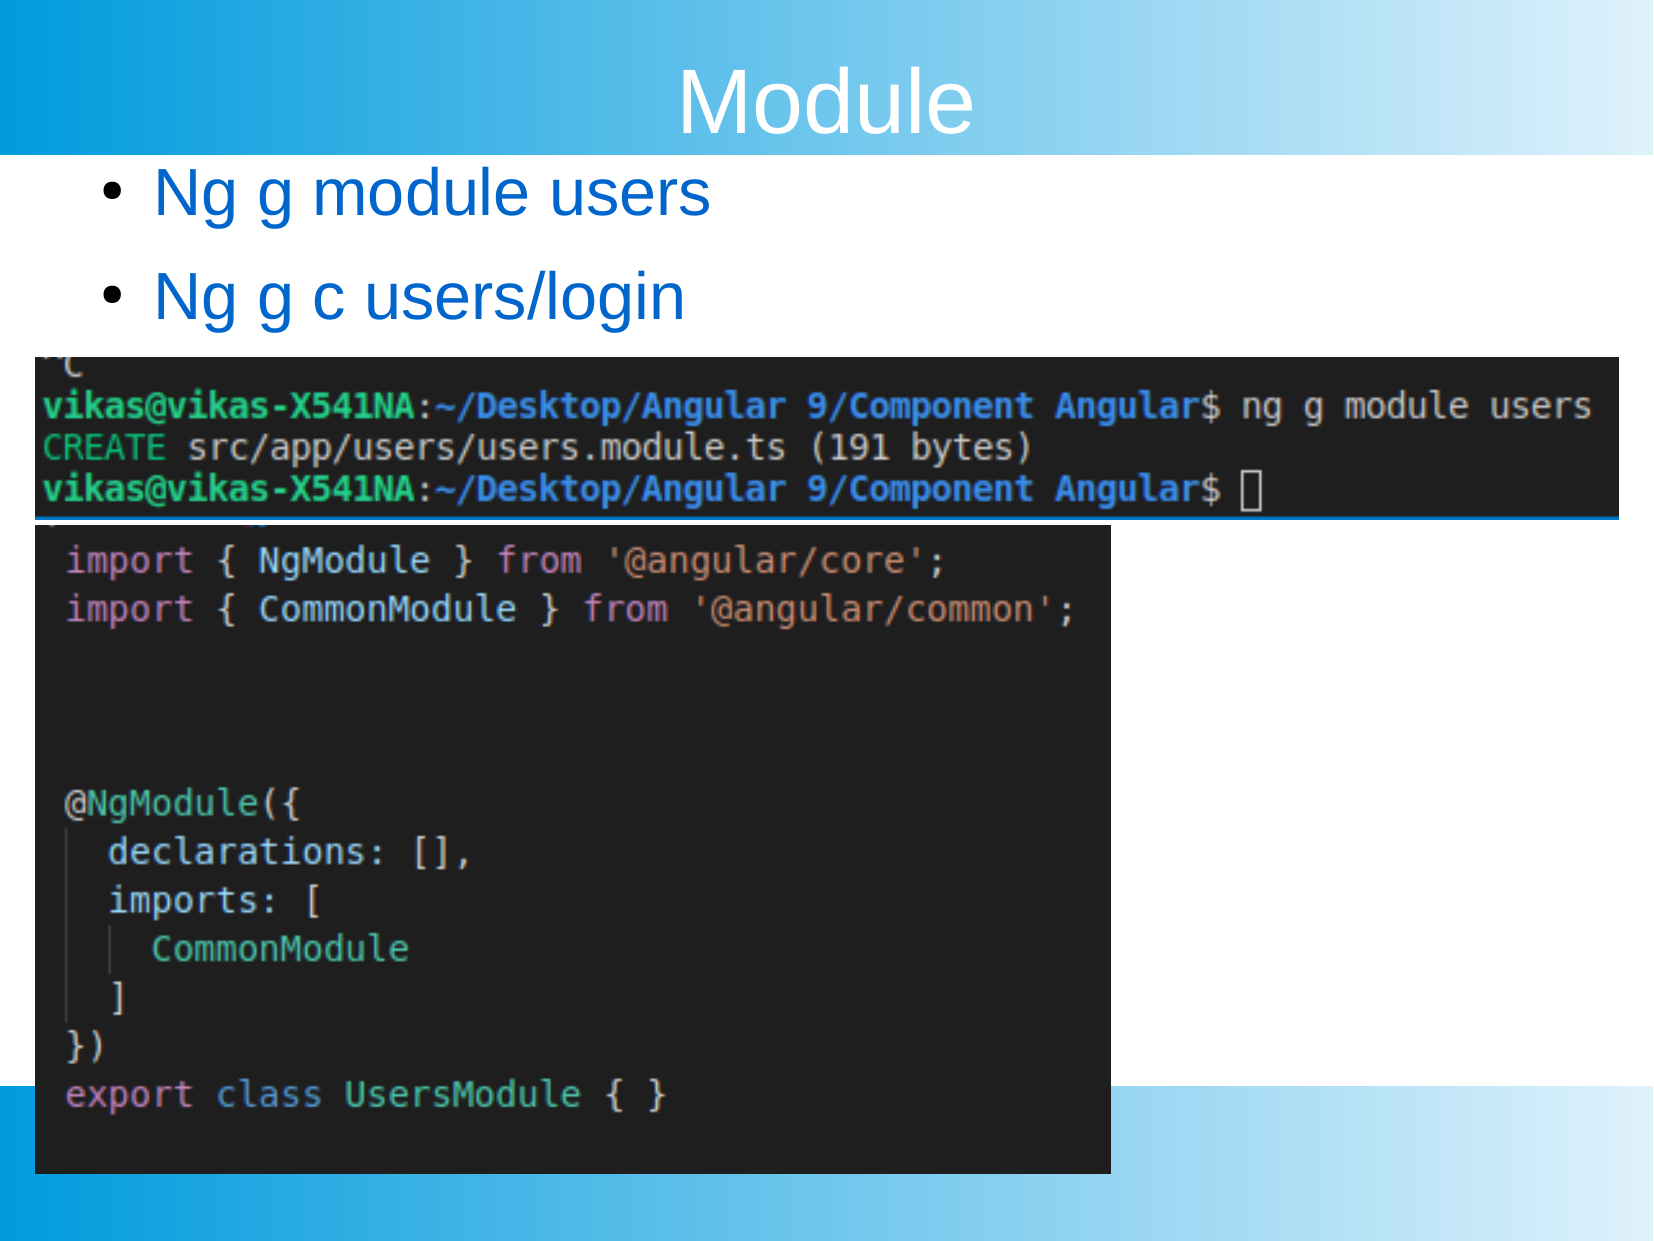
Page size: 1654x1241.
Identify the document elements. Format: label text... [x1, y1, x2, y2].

list Ng g module users Ng g c users/login [82, 154, 1571, 357]
title Module [82, 49, 1571, 154]
picture [35, 525, 1111, 1241]
picture [35, 357, 1619, 520]
list Ng g module users Ng g c users/login [82, 520, 1571, 875]
